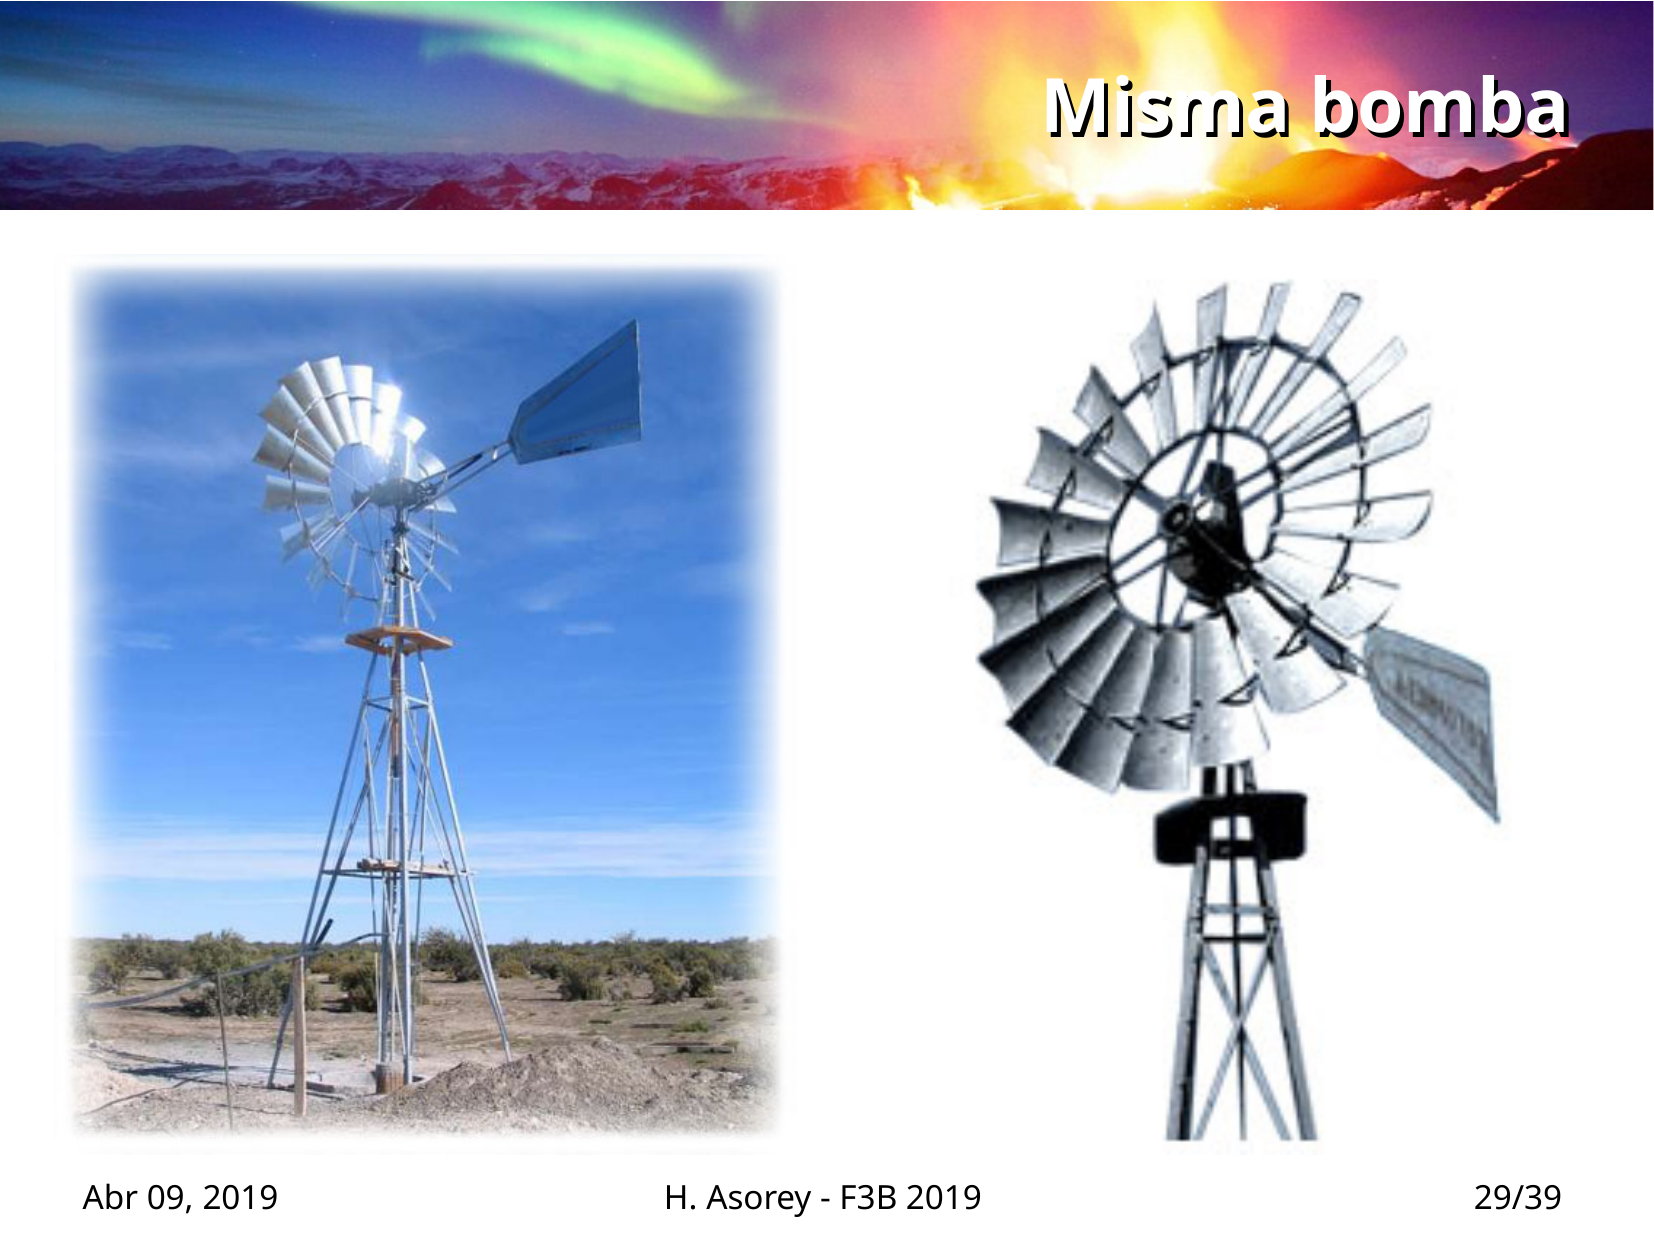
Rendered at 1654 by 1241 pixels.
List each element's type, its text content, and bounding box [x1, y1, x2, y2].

picture [0, 1, 1654, 210]
picture [54, 254, 797, 1156]
title Misma bomba [45, 15, 1606, 191]
picture [924, 254, 1525, 1156]
